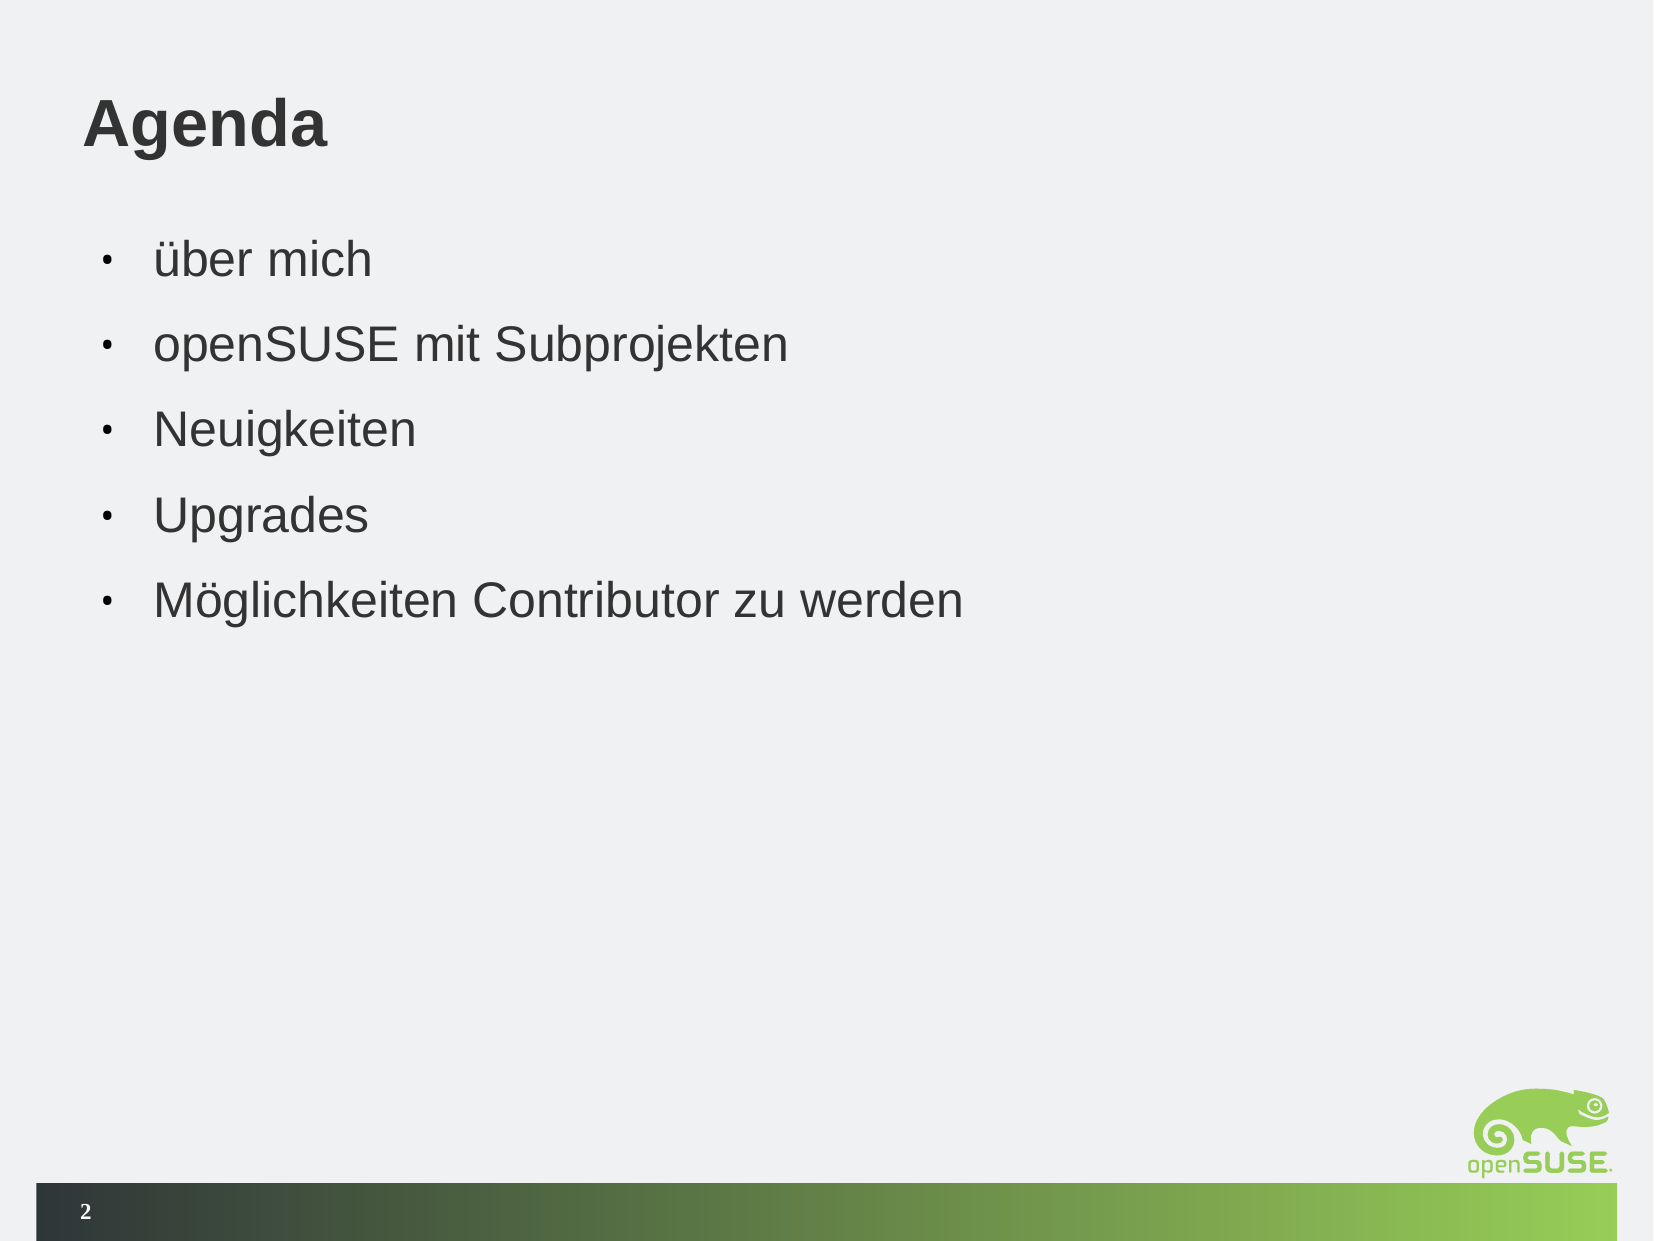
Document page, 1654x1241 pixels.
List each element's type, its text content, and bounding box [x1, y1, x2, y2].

picture [0, 0, 1654, 1241]
title Agenda [82, 49, 1571, 198]
list über mich openSUSE mit Subprojekten Neuigkeiten Upgrades Möglichkeiten Contributor zu werden [82, 231, 1571, 1050]
